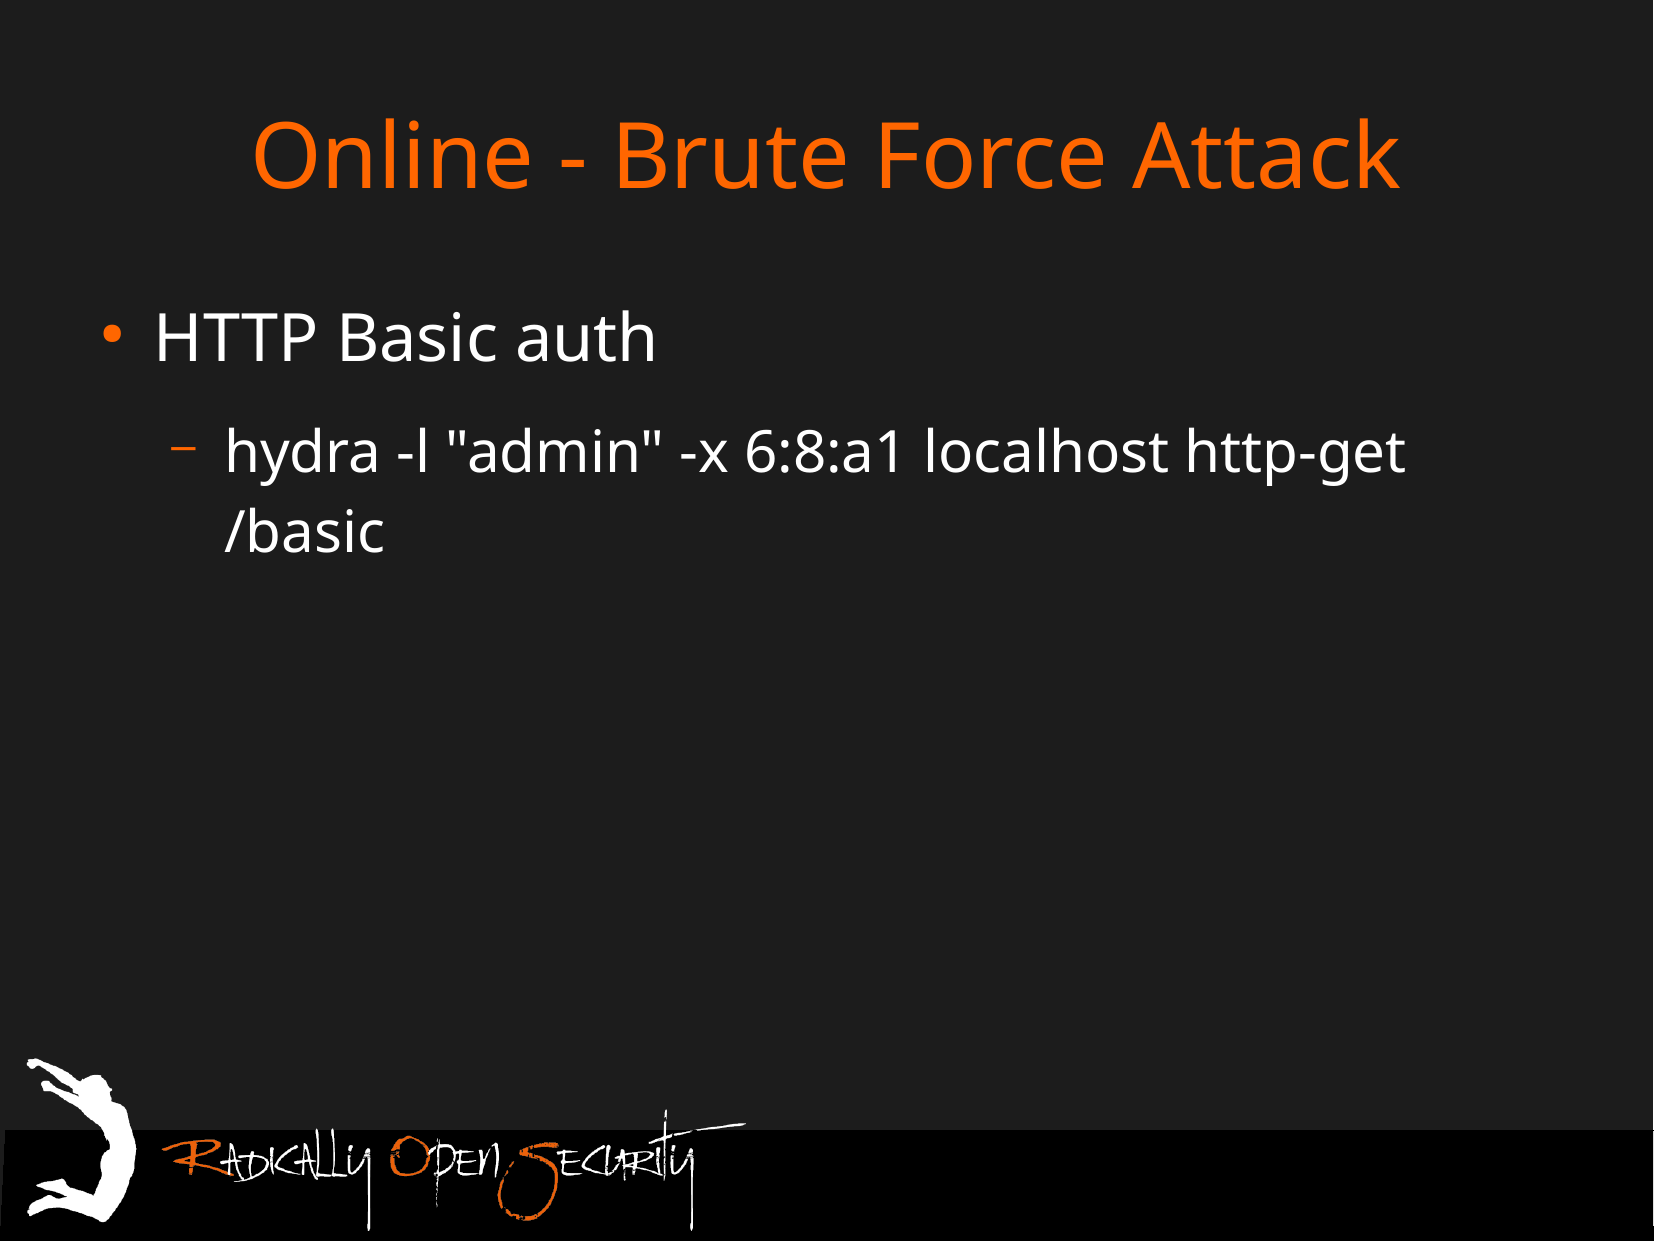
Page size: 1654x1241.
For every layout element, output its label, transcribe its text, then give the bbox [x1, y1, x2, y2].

picture [0, 1022, 778, 1241]
title Online - Brute Force Attack [82, 49, 1571, 257]
list HTTP Basic auth hydra -l "admin" -x 6:8:a1 localhost http-get /basic [82, 290, 1571, 1010]
